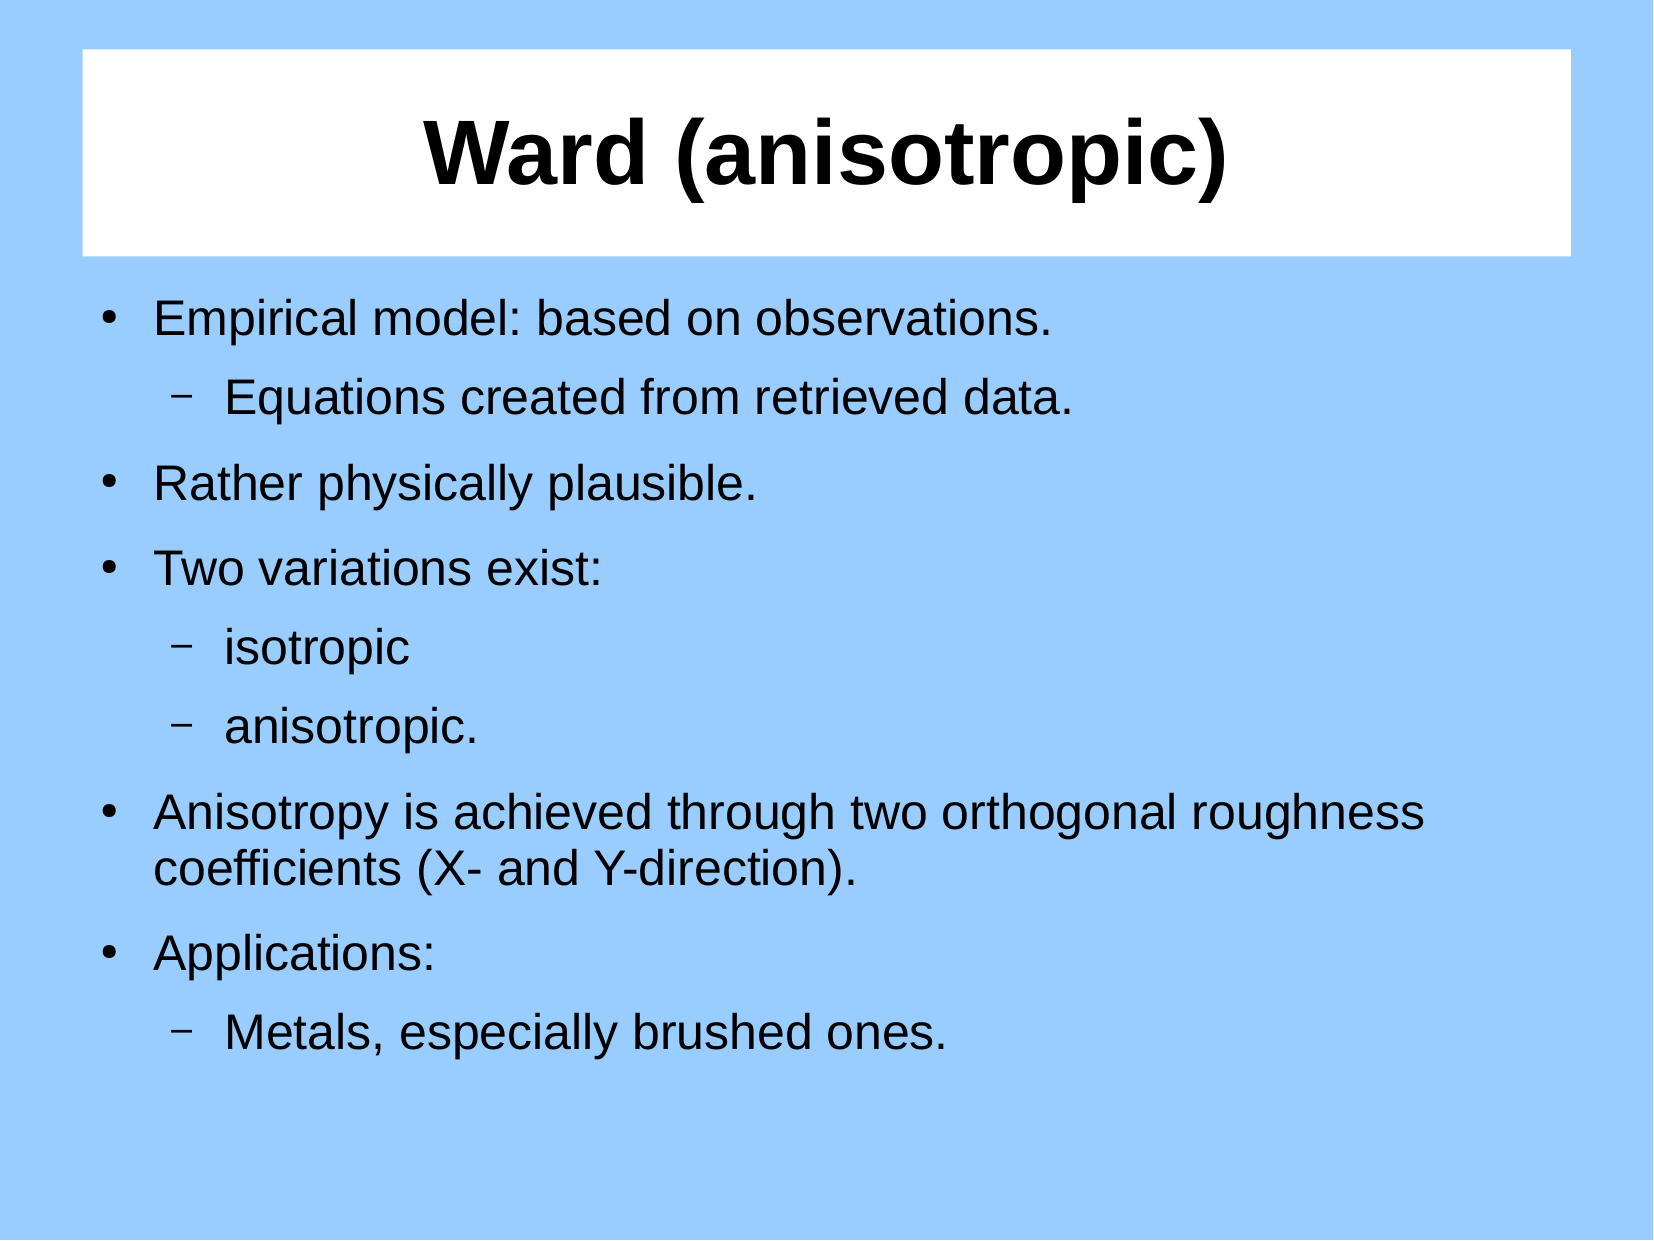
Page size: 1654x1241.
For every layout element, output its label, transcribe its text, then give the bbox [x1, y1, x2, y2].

list Empirical model: based on observations. Equations created from retrieved data. Rather physically plausible. Two variations exist: isotropic anisotropic. Anisotropy is achieved through two orthogonal roughness coefficients (X- and Y-direction). Applications: Metals, especially brushed ones. [82, 290, 1571, 1170]
title Ward (anisotropic) [82, 49, 1571, 257]
